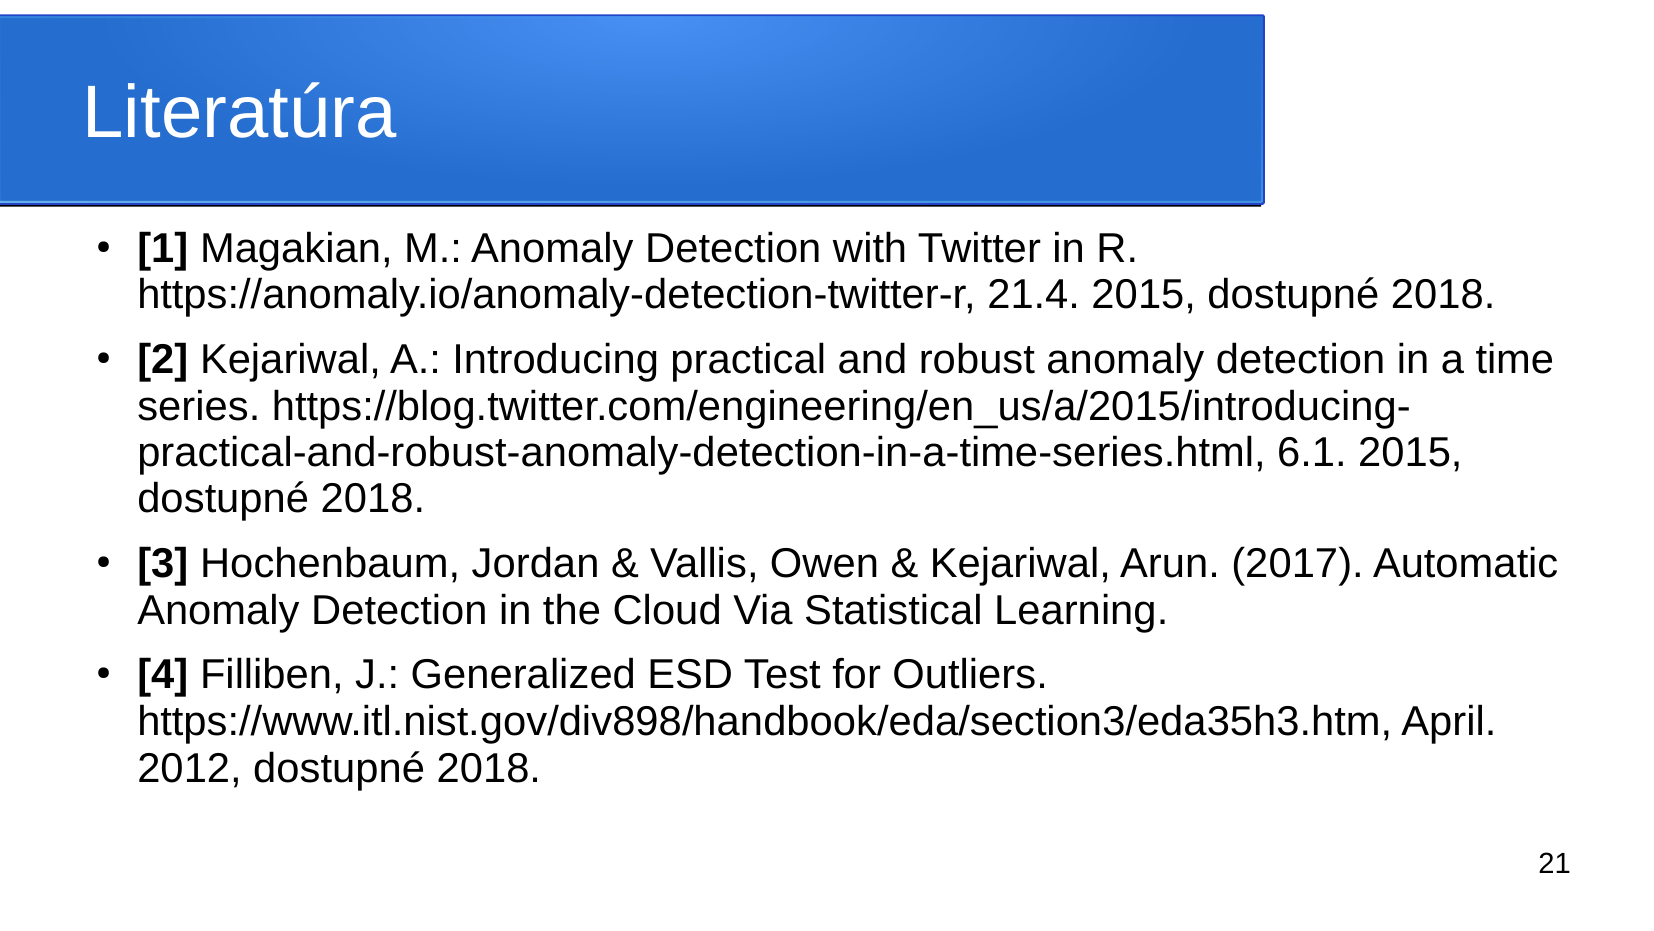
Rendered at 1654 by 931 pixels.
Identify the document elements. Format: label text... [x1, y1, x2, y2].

title Literatúra [82, 35, 1235, 189]
list [1] Magakian, M.: Anomaly Detection with Twitter in R. https://anomaly.io/anomaly-detection-twitter-r, 21.4. 2015, dostupné 2018. [2] Kejariwal, A.: Introducing practical and robust anomaly detection in a time series. https://blog.twitter.com/engineering/en_us/a/2015/introducing-practical-and-robust-anomaly-detection-in-a-time-series.html, 6.1. 2015, dostupné 2018. [3] Hochenbaum, Jordan & Vallis, Owen & Kejariwal, Arun. (2017). Automatic Anomaly Detection in the Cloud Via Statistical Learning. [4] Filliben, J.: Generalized ESD Test for Outliers. https://www.itl.nist.gov/div898/handbook/eda/section3/eda35h3.htm, April. 2012, dostupné 2018. [82, 224, 1571, 856]
